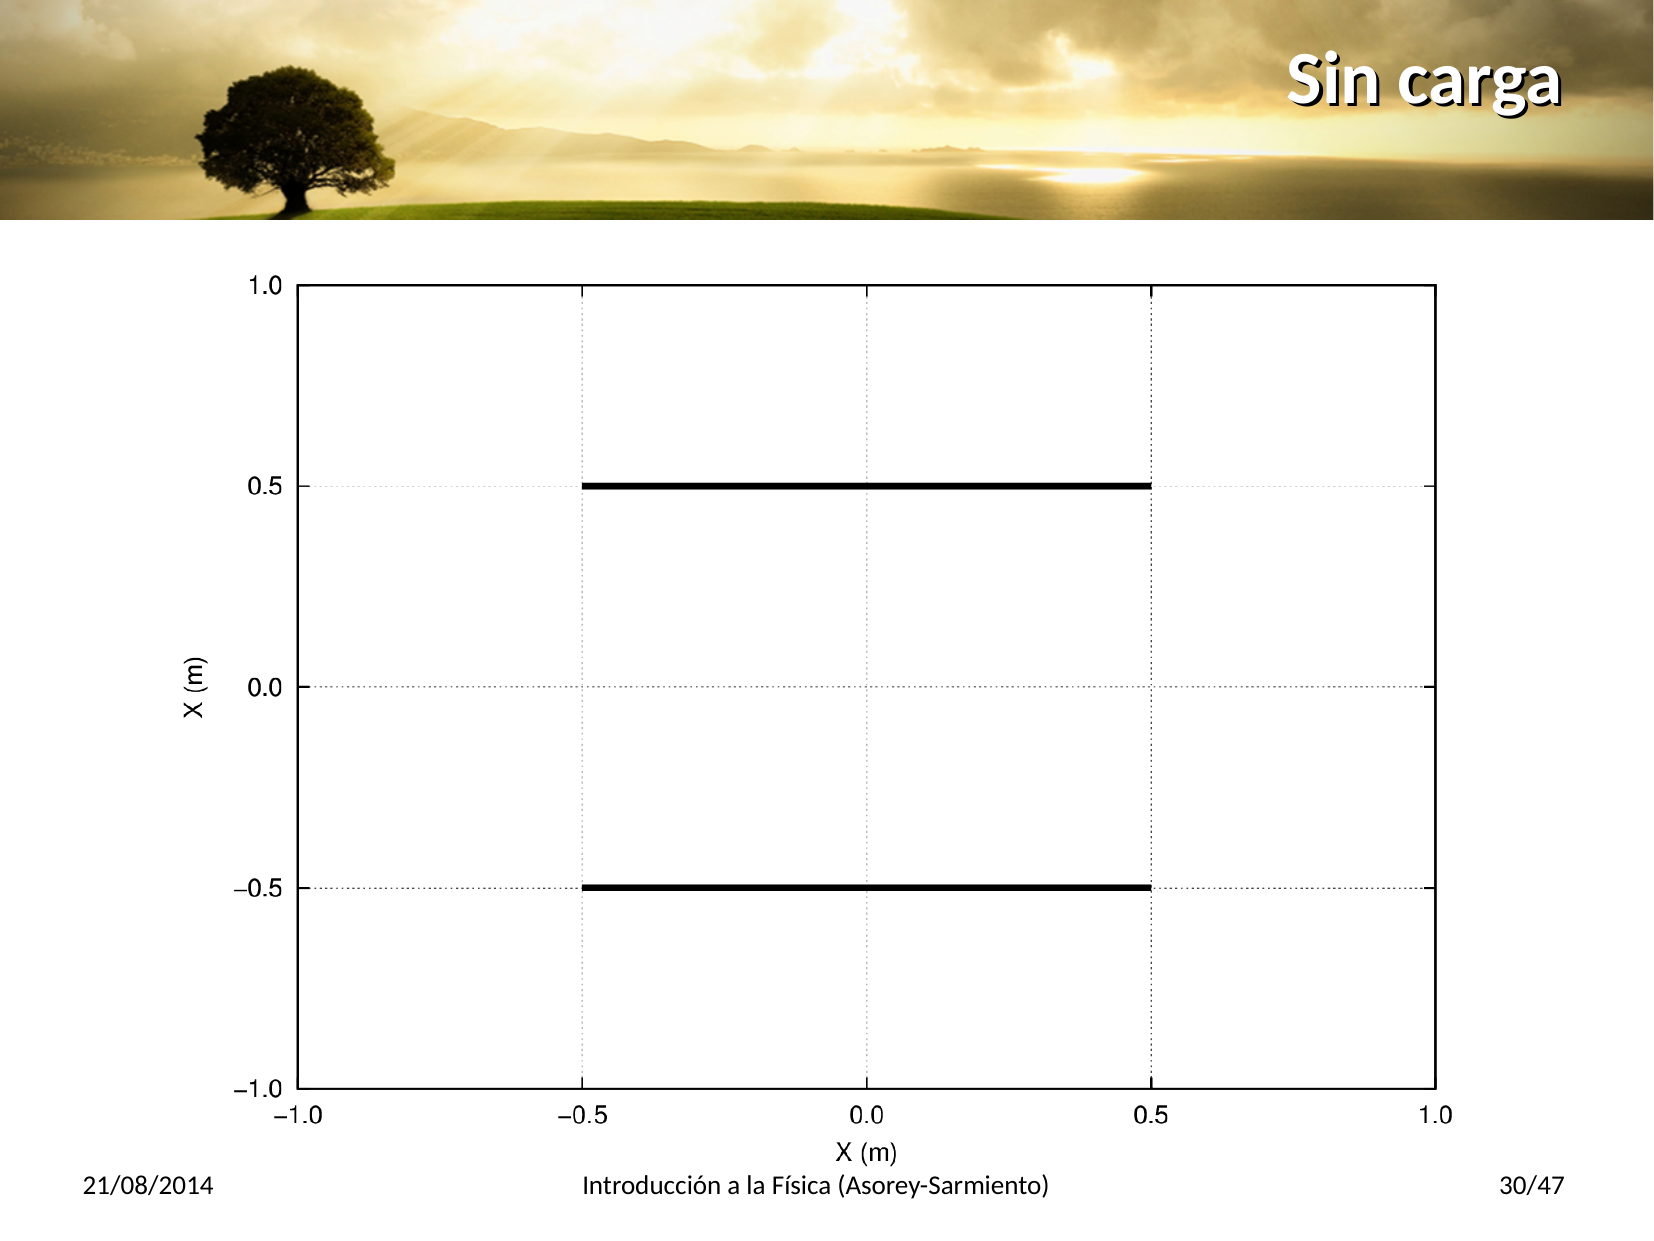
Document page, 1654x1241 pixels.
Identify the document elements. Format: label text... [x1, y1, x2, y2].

picture [173, 254, 1481, 1171]
title Sin carga [75, 19, 1564, 151]
picture [0, 0, 1654, 220]
